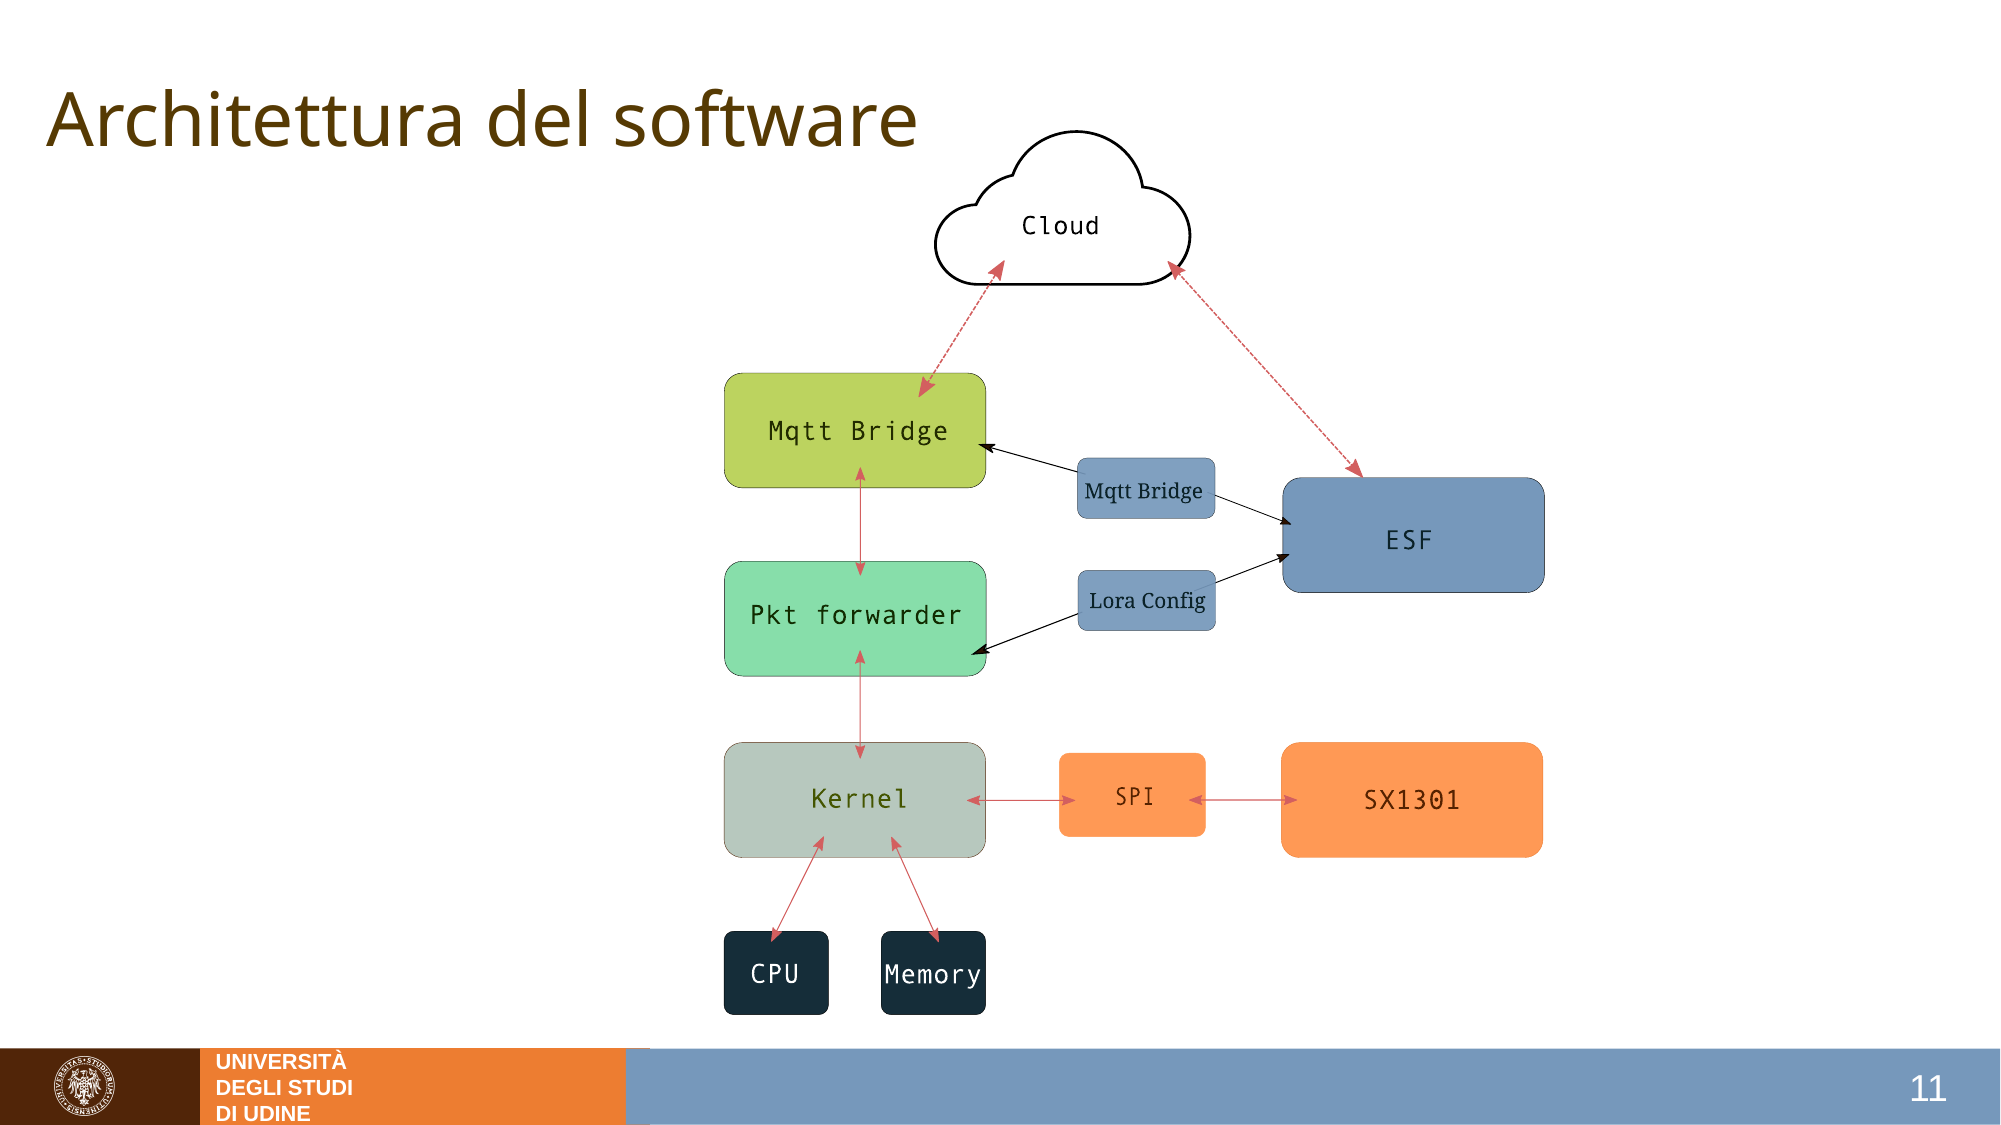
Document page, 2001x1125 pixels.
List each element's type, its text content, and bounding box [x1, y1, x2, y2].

text_box [0, 1048, 200, 1125]
text_box UNIVERSITÀ DEGLI STUDI DI UDINE [200, 1048, 625, 1125]
picture [51, 1053, 117, 1120]
picture [722, 74, 1548, 1016]
text_box 11 [1864, 1056, 1963, 1117]
text_box Architettura del software [31, 63, 1437, 169]
text_box [625, 1048, 2001, 1125]
